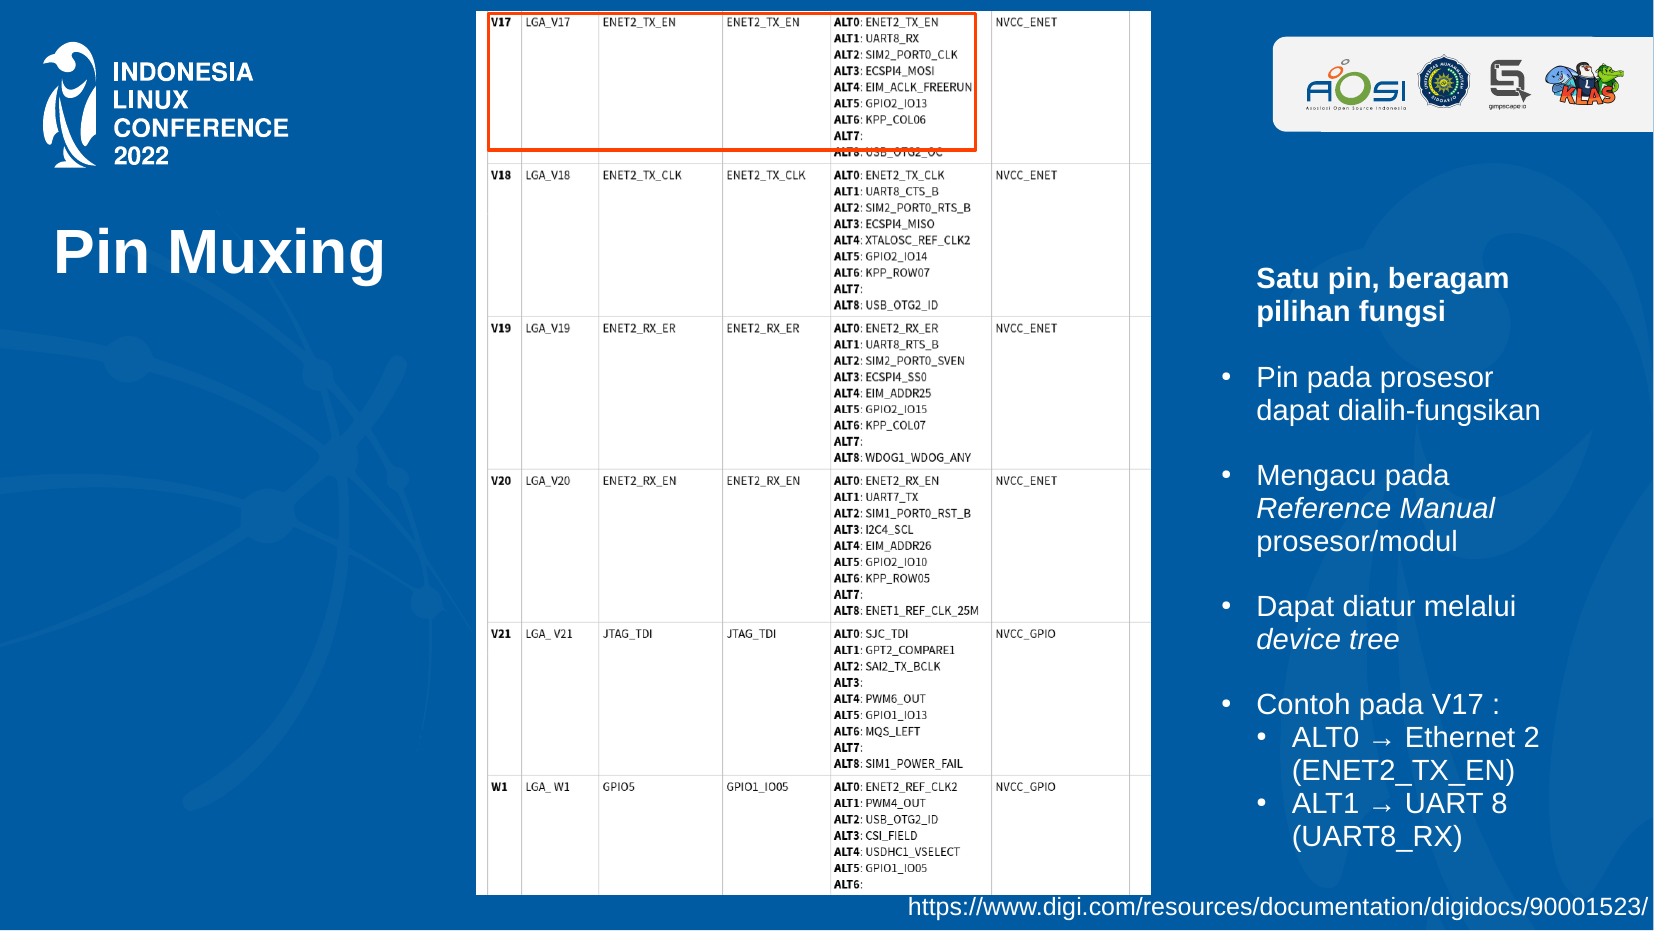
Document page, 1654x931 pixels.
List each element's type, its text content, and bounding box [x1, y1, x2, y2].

picture [1417, 54, 1471, 108]
title https://www.digi.com/resources/documentation/digidocs/90001523/ [525, 892, 1651, 931]
picture [476, 11, 1151, 895]
text_box Satu pin, beragam pilihan fungsi Pin pada prosesor dapat dialih-fungsikan Mengacu pada Reference Manual prosesor/modul Dapat diatur melalui device tree Contoh pada V17 : ALT0 → Ethernet 2 (ENET2_TX_EN) ALT1 → UART 8 (UART8_RX) [1220, 262, 1576, 853]
picture [1545, 62, 1624, 105]
title Pin Muxing [53, 217, 451, 751]
